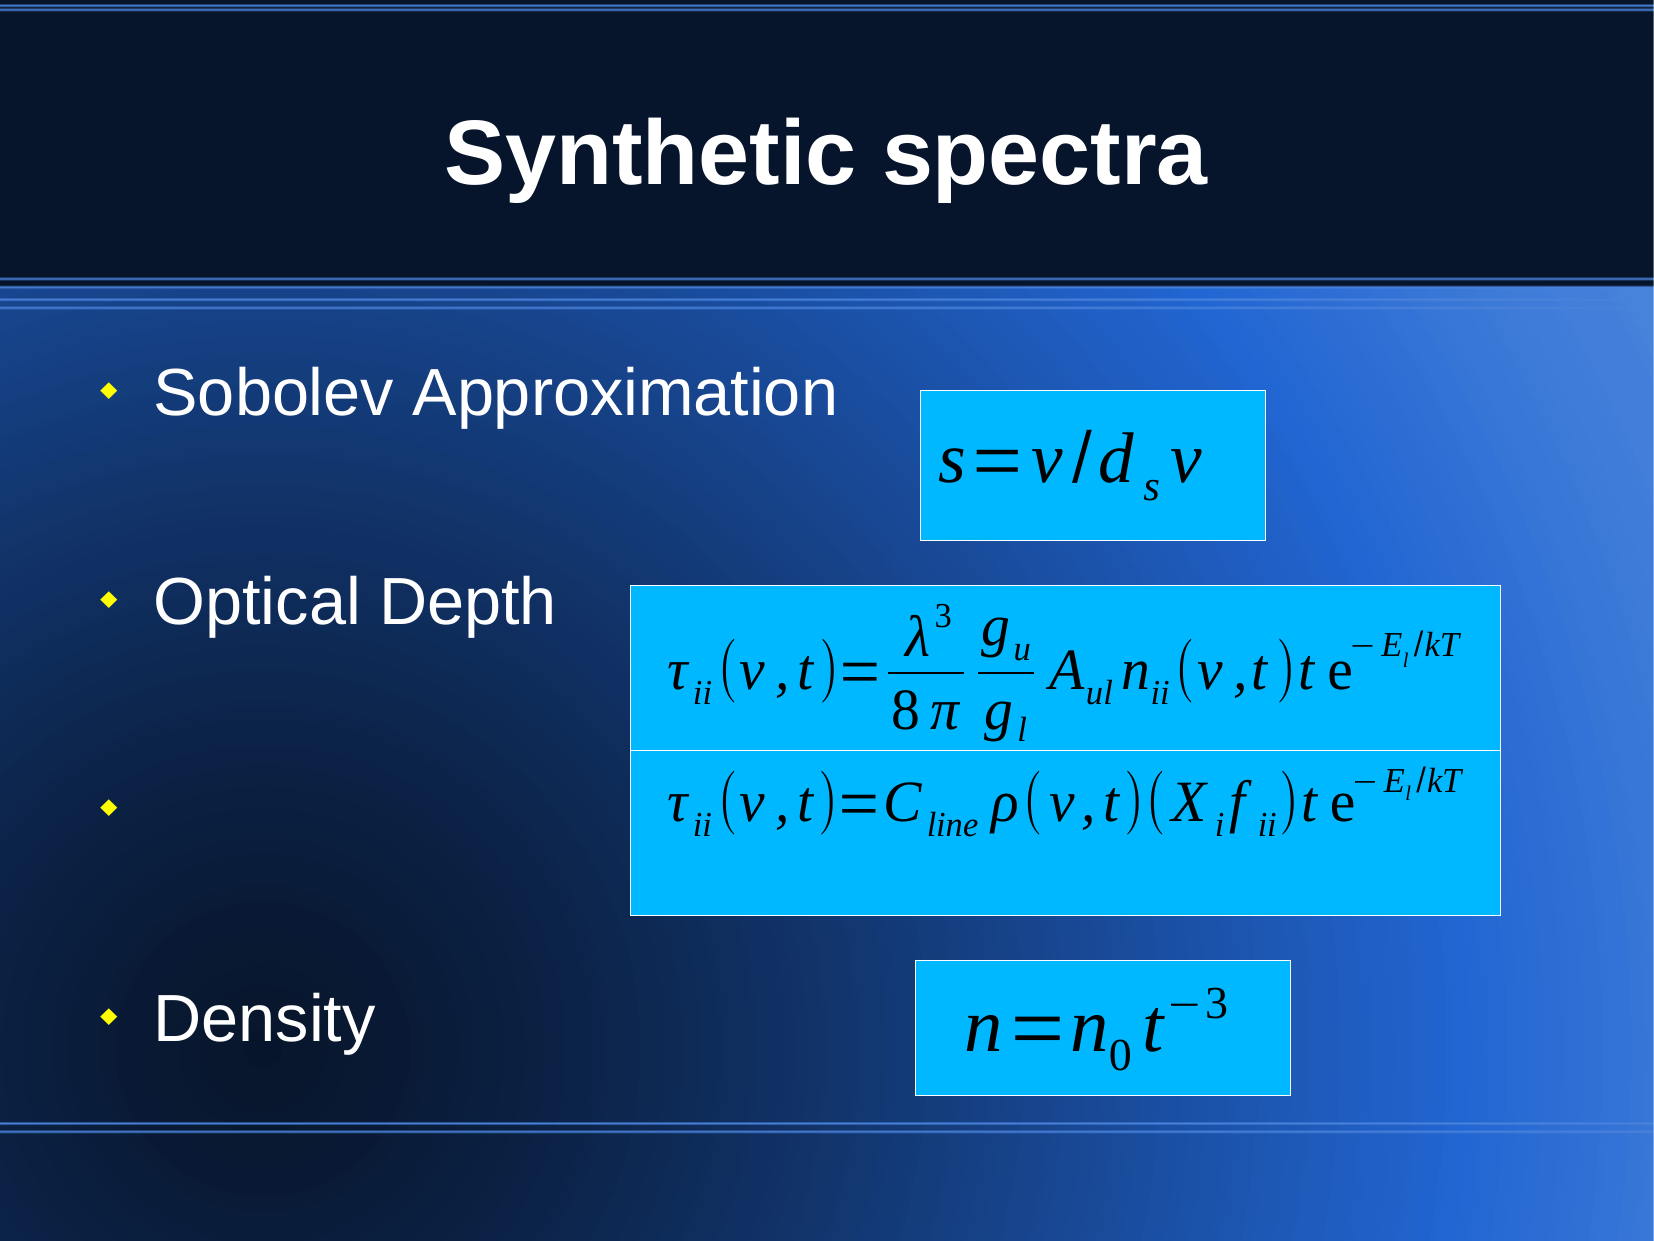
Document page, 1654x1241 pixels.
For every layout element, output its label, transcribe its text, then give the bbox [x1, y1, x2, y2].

picture [0, 0, 1654, 1241]
chart [920, 420, 1221, 511]
chart [945, 975, 1246, 1082]
chart [653, 594, 1478, 750]
chart [653, 759, 1481, 843]
list Sobolev Approximation Optical Depth Density [82, 355, 1571, 1241]
title Synthetic spectra [82, 49, 1571, 257]
text_box [630, 750, 1501, 916]
